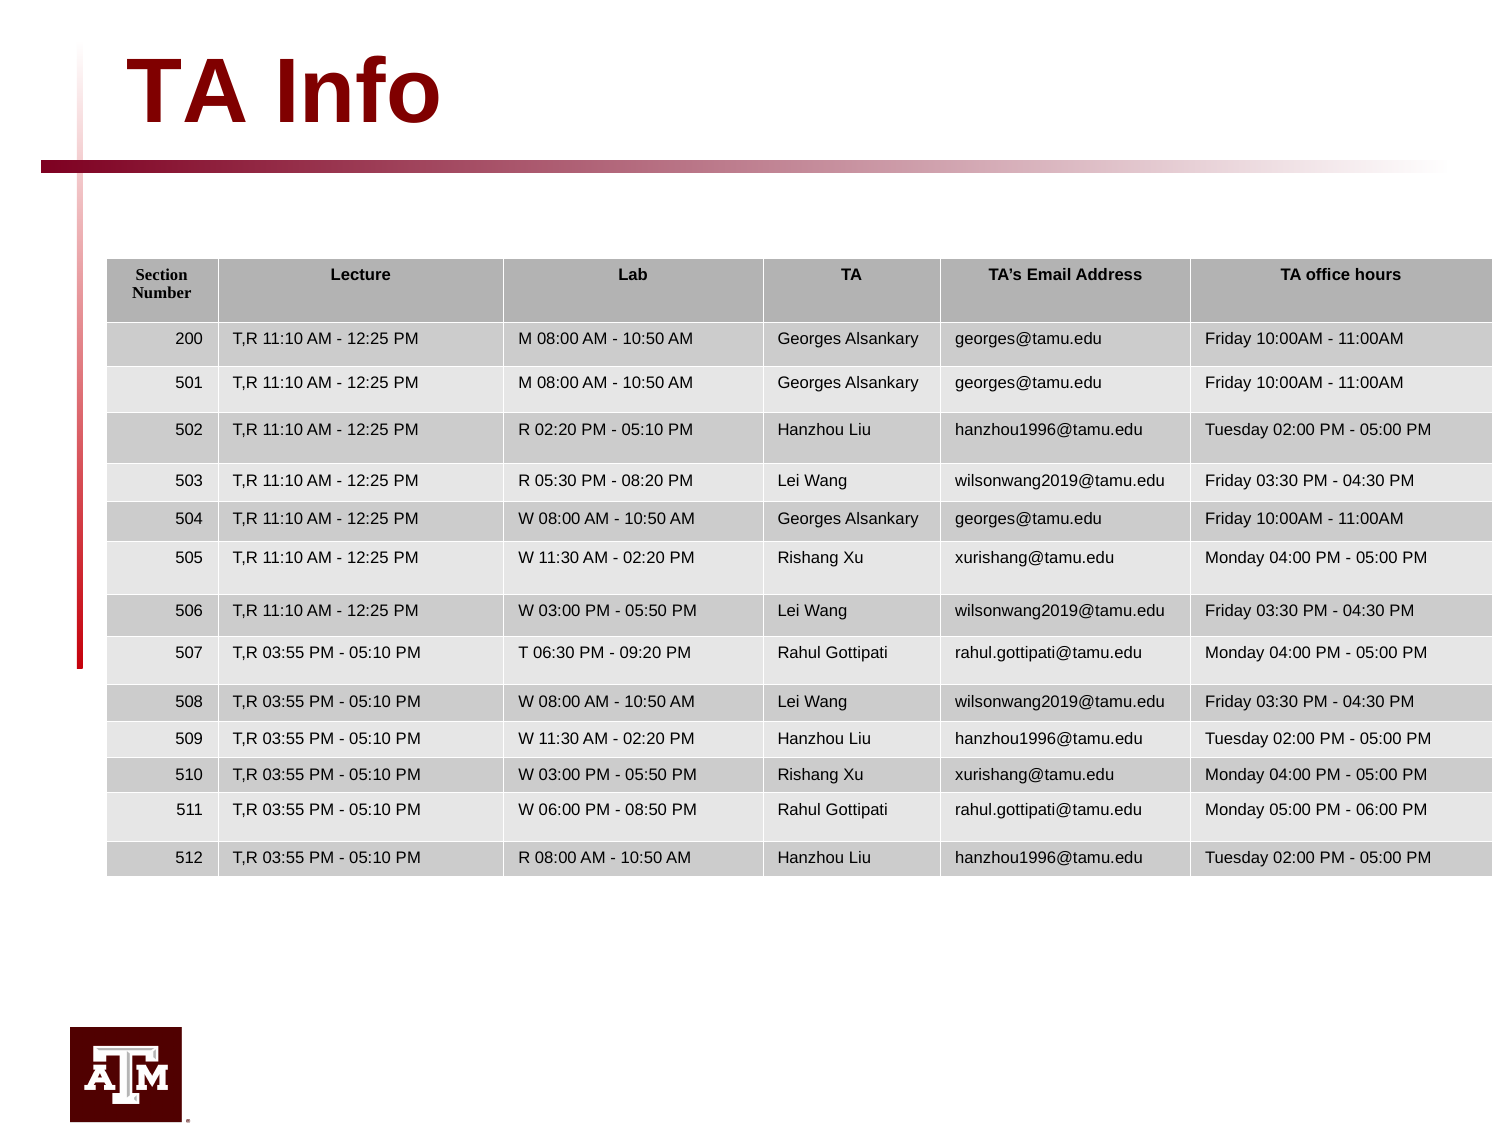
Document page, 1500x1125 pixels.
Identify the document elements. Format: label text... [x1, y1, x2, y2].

table_cell Rahul Gottipati [764, 637, 940, 684]
table_cell T,R 11:10 AM - 12:25 PM [219, 464, 503, 501]
table_cell Rishang Xu [764, 758, 940, 792]
table_cell 511 [107, 793, 218, 841]
table_cell R 02:20 PM - 05:10 PM [504, 413, 763, 463]
table_header TA office hours [1191, 259, 1492, 322]
table_cell W 03:00 PM - 05:50 PM [504, 595, 763, 636]
table_cell 200 [107, 323, 218, 366]
table_cell T,R 03:55 PM - 05:10 PM [219, 842, 503, 876]
table_cell Friday 03:30 PM - 04:30 PM [1191, 464, 1492, 501]
table_cell Georges Alsankary [764, 367, 940, 412]
table_cell T,R 03:55 PM - 05:10 PM [219, 685, 503, 721]
table_cell Friday 10:00AM - 11:00AM [1191, 323, 1492, 366]
table_header TA [764, 259, 940, 322]
table_cell T,R 11:10 AM - 12:25 PM [219, 502, 503, 541]
table_cell wilsonwang2019@tamu.edu [941, 464, 1190, 501]
table_cell W 06:00 PM - 08:50 PM [504, 793, 763, 841]
table_cell Friday 10:00AM - 11:00AM [1191, 367, 1492, 412]
table_cell T,R 11:10 AM - 12:25 PM [219, 367, 503, 412]
table_cell R 08:00 AM - 10:50 AM [504, 842, 763, 876]
table_cell 508 [107, 685, 218, 721]
table_cell wilsonwang2019@tamu.edu [941, 595, 1190, 636]
table_cell T,R 11:10 AM - 12:25 PM [219, 542, 503, 594]
picture [60, 1023, 196, 1125]
table_cell 505 [107, 542, 218, 594]
table_cell 509 [107, 722, 218, 757]
table_cell 510 [107, 758, 218, 792]
table_cell Monday 05:00 PM - 06:00 PM [1191, 793, 1492, 841]
table_cell M 08:00 AM - 10:50 AM [504, 323, 763, 366]
table_cell 504 [107, 502, 218, 541]
table_cell Friday 03:30 PM - 04:30 PM [1191, 685, 1492, 721]
table_cell W 11:30 AM - 02:20 PM [504, 722, 763, 757]
table_cell T,R 11:10 AM - 12:25 PM [219, 323, 503, 366]
table_cell xurishang@tamu.edu [941, 542, 1190, 594]
table_cell 501 [107, 367, 218, 412]
table_cell georges@tamu.edu [941, 502, 1190, 541]
table_cell hanzhou1996@tamu.edu [941, 413, 1190, 463]
table_cell Tuesday 02:00 PM - 05:00 PM [1191, 413, 1492, 463]
table_cell Monday 04:00 PM - 05:00 PM [1191, 758, 1492, 792]
table_cell rahul.gottipati@tamu.edu [941, 793, 1190, 841]
table_cell Hanzhou Liu [764, 722, 940, 757]
table_cell T 06:30 PM - 09:20 PM [504, 637, 763, 684]
table_cell Hanzhou Liu [764, 842, 940, 876]
table_cell W 03:00 PM - 05:50 PM [504, 758, 763, 792]
table_cell W 08:00 AM - 10:50 AM [504, 685, 763, 721]
table_cell Rishang Xu [764, 542, 940, 594]
table_cell 503 [107, 464, 218, 501]
table_cell T,R 11:10 AM - 12:25 PM [219, 595, 503, 636]
table_cell rahul.gottipati@tamu.edu [941, 637, 1190, 684]
table_cell Lei Wang [764, 685, 940, 721]
table_cell hanzhou1996@tamu.edu [941, 842, 1190, 876]
table_header TA’s Email Address [941, 259, 1190, 322]
table_cell T,R 11:10 AM - 12:25 PM [219, 413, 503, 463]
table_cell wilsonwang2019@tamu.edu [941, 685, 1190, 721]
table_cell georges@tamu.edu [941, 367, 1190, 412]
table_cell Lei Wang [764, 595, 940, 636]
table_cell Tuesday 02:00 PM - 05:00 PM [1191, 842, 1492, 876]
table_header Section Number [107, 259, 218, 322]
table_cell Monday 04:00 PM - 05:00 PM [1191, 542, 1492, 594]
table_cell T,R 03:55 PM - 05:10 PM [219, 722, 503, 757]
table_cell Tuesday 02:00 PM - 05:00 PM [1191, 722, 1492, 757]
table_cell Georges Alsankary [764, 502, 940, 541]
table_cell R 05:30 PM - 08:20 PM [504, 464, 763, 501]
table_cell Hanzhou Liu [764, 413, 940, 463]
table_cell T,R 03:55 PM - 05:10 PM [219, 793, 503, 841]
table_cell T,R 03:55 PM - 05:10 PM [219, 758, 503, 792]
table_cell Lei Wang [764, 464, 940, 501]
table_cell W 11:30 AM - 02:20 PM [504, 542, 763, 594]
table_cell 506 [107, 595, 218, 636]
table_cell Friday 10:00AM - 11:00AM [1191, 502, 1492, 541]
table_cell Georges Alsankary [764, 323, 940, 366]
table_header Lecture [219, 259, 503, 322]
title TA Info [112, 15, 1468, 149]
table_cell T,R 03:55 PM - 05:10 PM [219, 637, 503, 684]
table_cell Friday 03:30 PM - 04:30 PM [1191, 595, 1492, 636]
table_cell 507 [107, 637, 218, 684]
table_cell 502 [107, 413, 218, 463]
table_cell W 08:00 AM - 10:50 AM [504, 502, 763, 541]
table_cell hanzhou1996@tamu.edu [941, 722, 1190, 757]
table_cell Rahul Gottipati [764, 793, 940, 841]
table_cell xurishang@tamu.edu [941, 758, 1190, 792]
table_header Lab [504, 259, 763, 322]
table_cell 512 [107, 842, 218, 876]
table_cell M 08:00 AM - 10:50 AM [504, 367, 763, 412]
table_cell Monday 04:00 PM - 05:00 PM [1191, 637, 1492, 684]
table_cell georges@tamu.edu [941, 323, 1190, 366]
